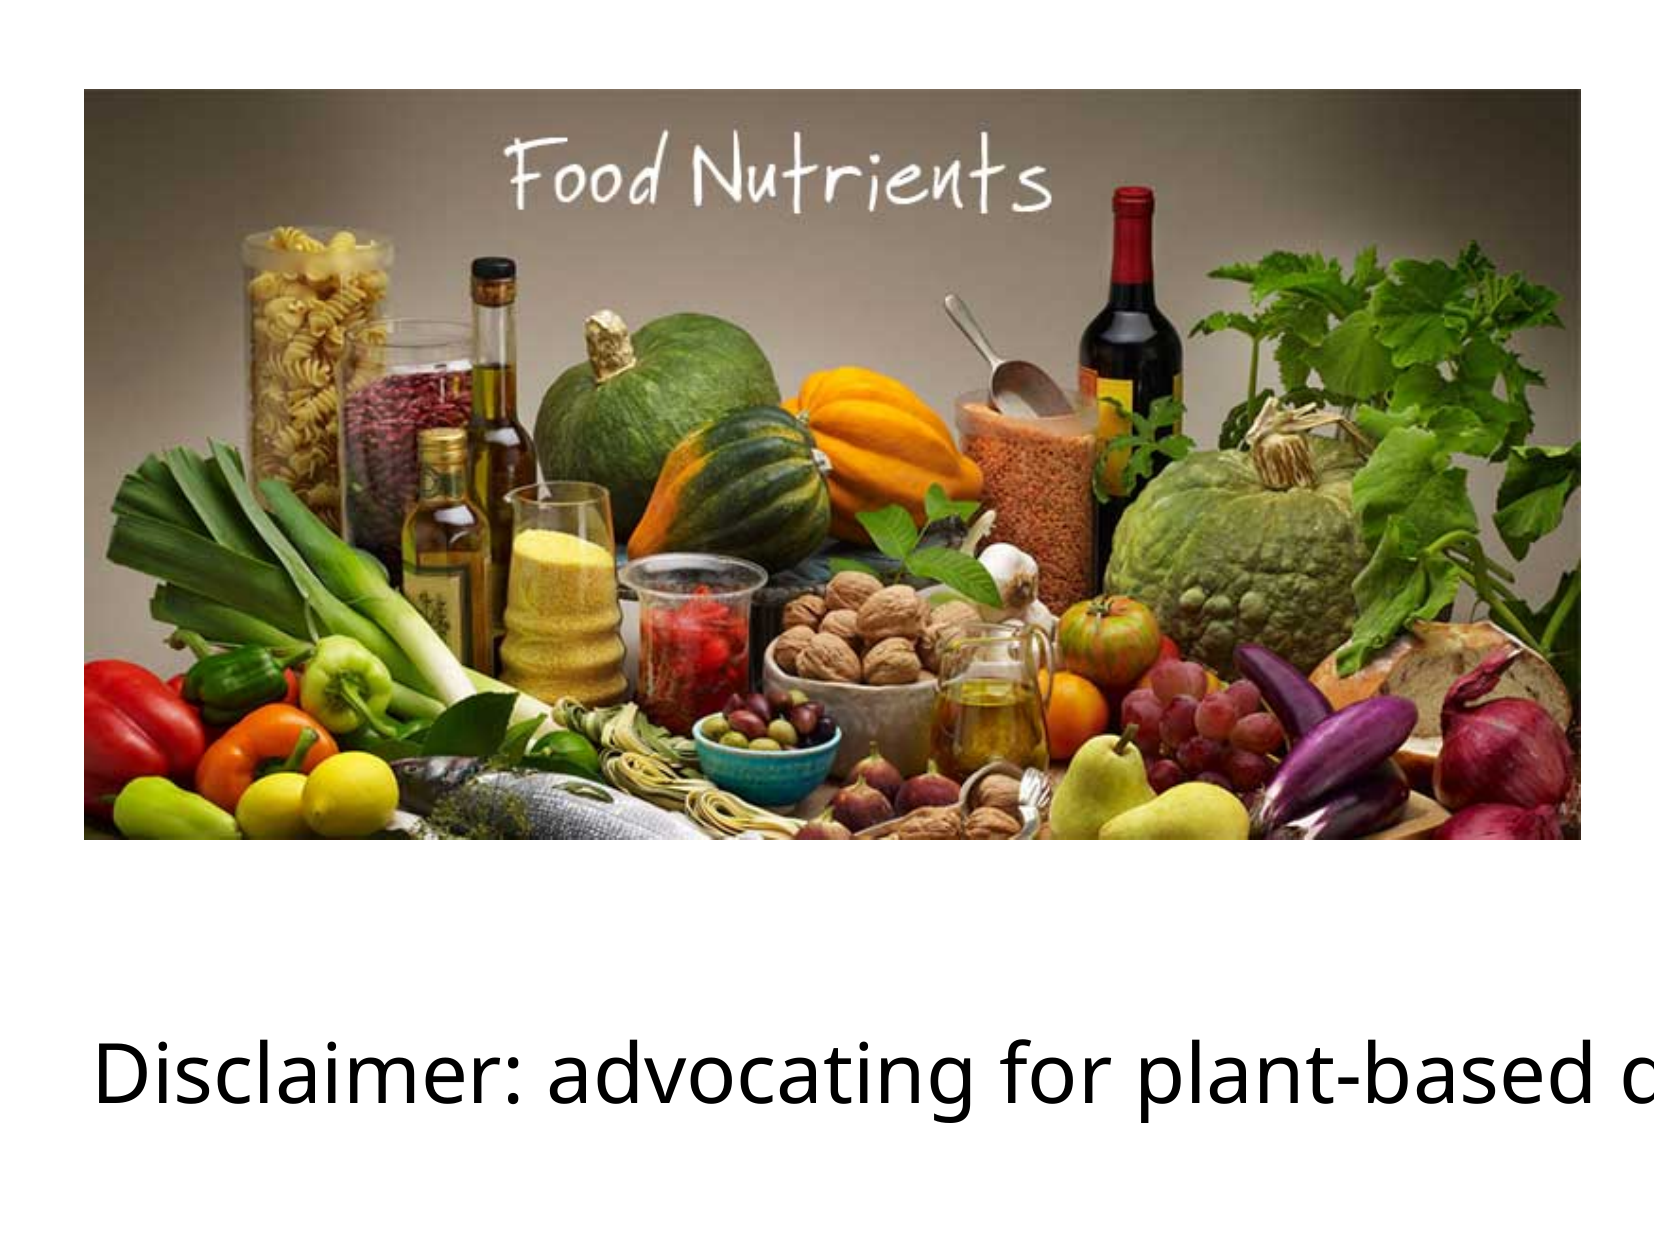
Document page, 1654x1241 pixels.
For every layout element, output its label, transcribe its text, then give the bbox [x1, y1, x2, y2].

text_box Disclaimer: advocating for plant-based diet [76, 1007, 1595, 1123]
picture [84, 89, 1581, 841]
